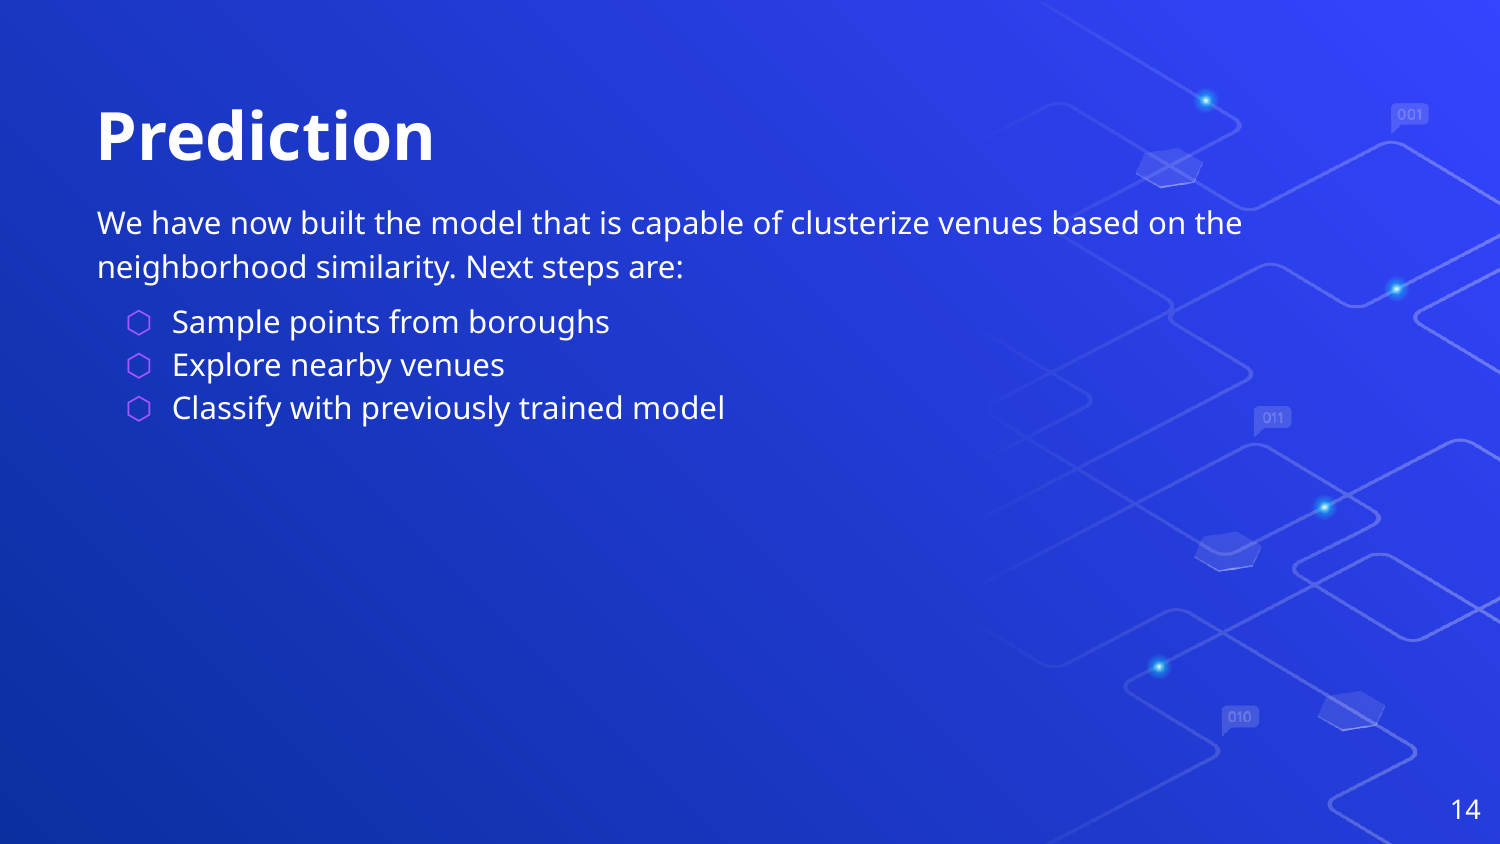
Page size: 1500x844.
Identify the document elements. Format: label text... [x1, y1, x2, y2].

picture [0, 0, 1500, 844]
text_box We have now built the model that is capable of clusterize venues based on the neighborhood similarity. Next steps are: Sample points from boroughs Explore nearby venues Classify with previously trained model [96, 198, 1440, 449]
text_box Prediction [95, 33, 1082, 175]
text_box <number> [1391, 779, 1481, 844]
